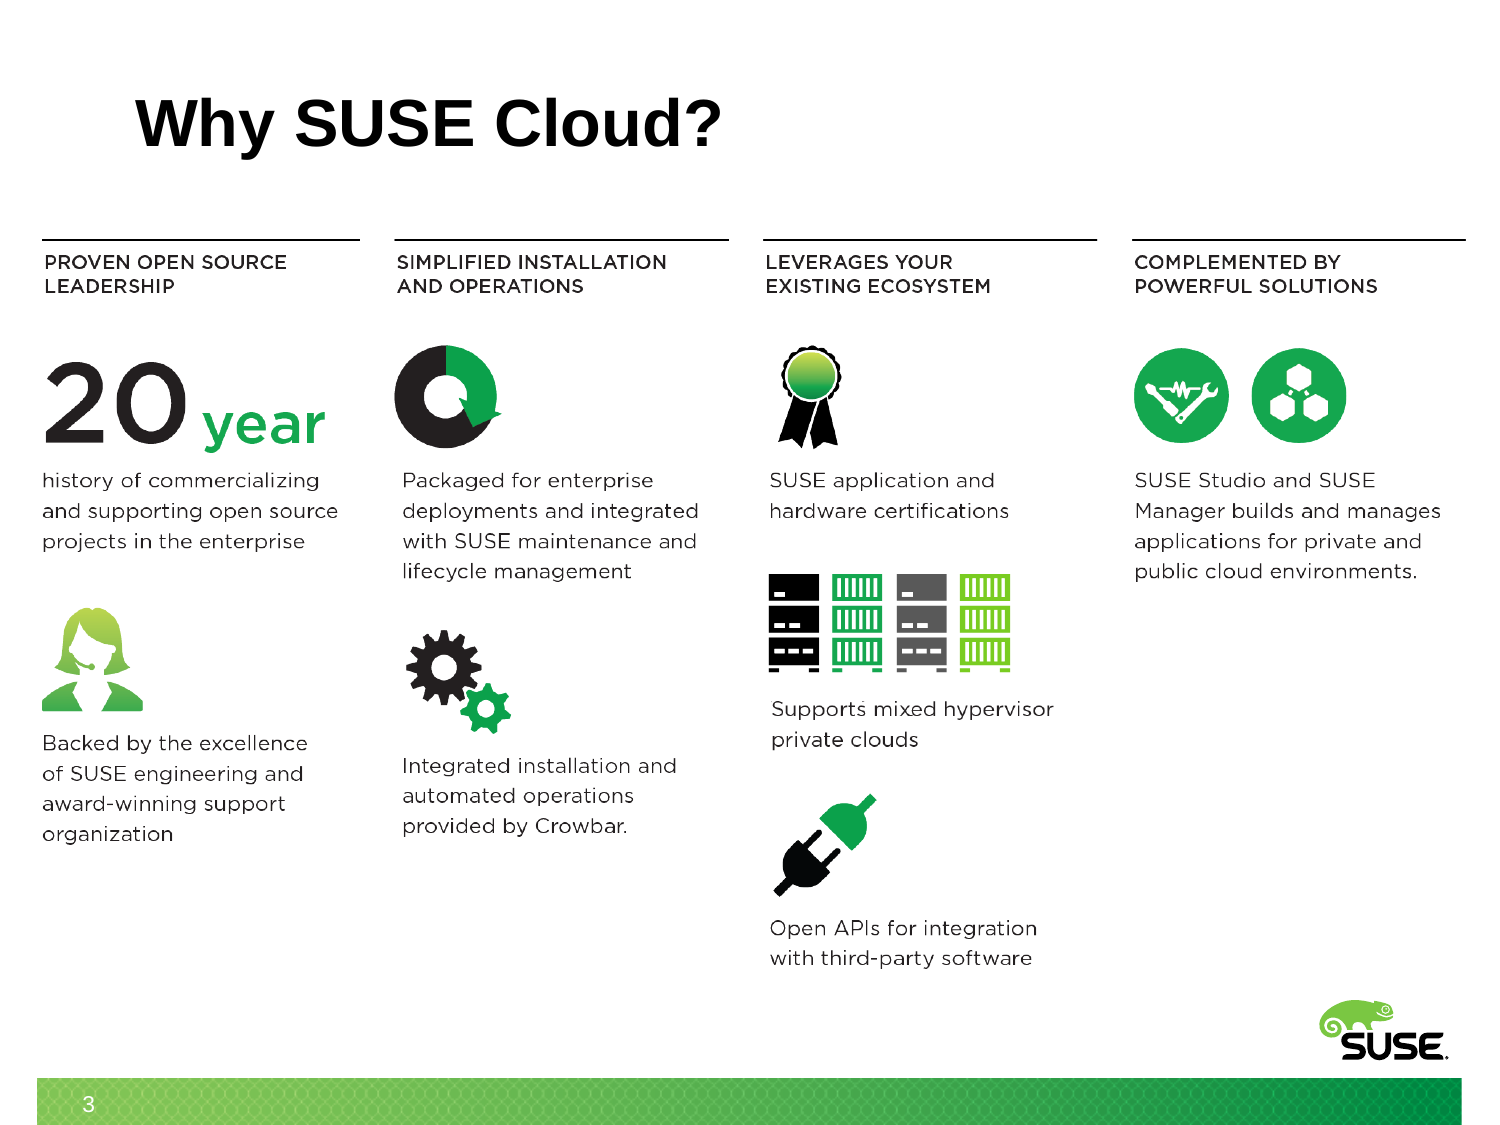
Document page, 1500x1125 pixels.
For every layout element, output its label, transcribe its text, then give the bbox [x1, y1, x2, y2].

picture [37, 1078, 1462, 1125]
picture [40, 239, 1466, 970]
title Why SUSE Cloud? [135, 41, 1372, 204]
